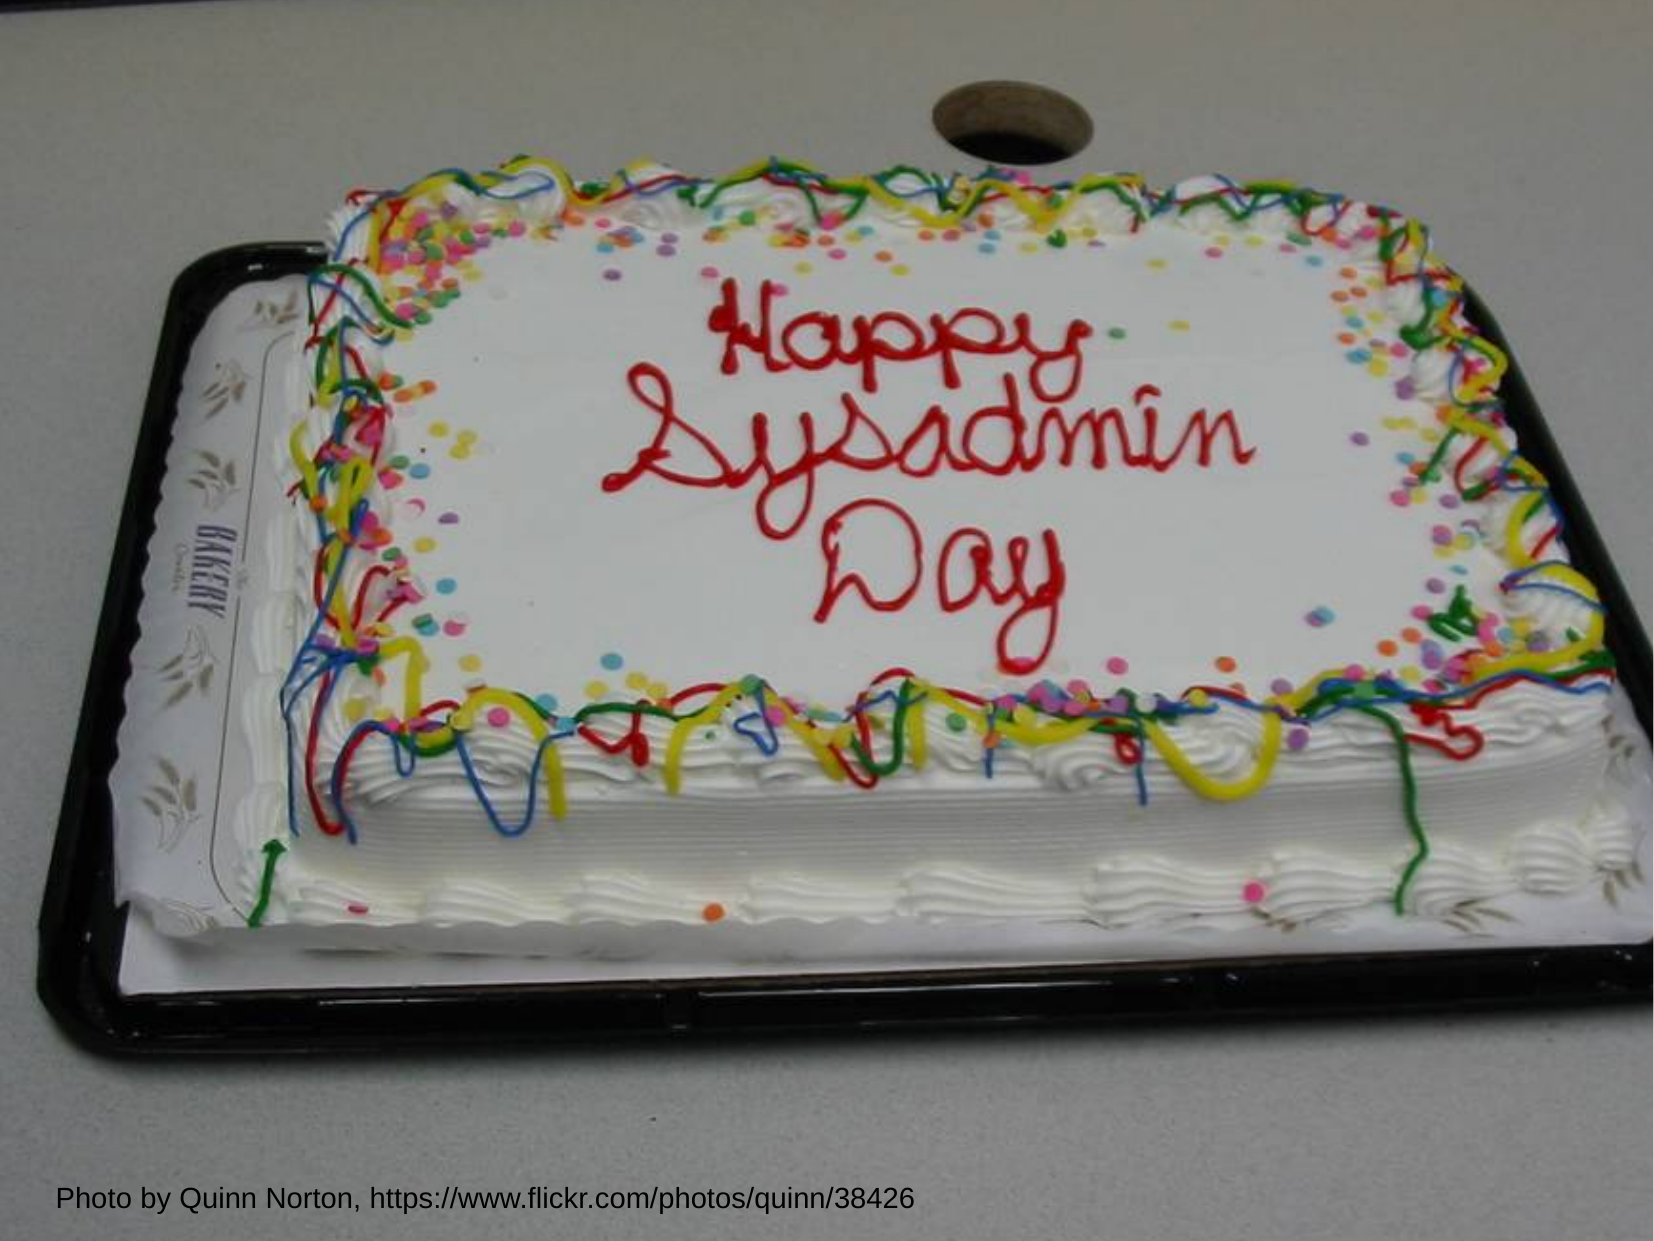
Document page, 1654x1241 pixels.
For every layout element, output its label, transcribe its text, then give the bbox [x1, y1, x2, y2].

title Photo by Quinn Norton, https://www.flickr.com/photos/quinn/38426 [0, 1095, 1231, 1241]
picture [0, 0, 1654, 1241]
